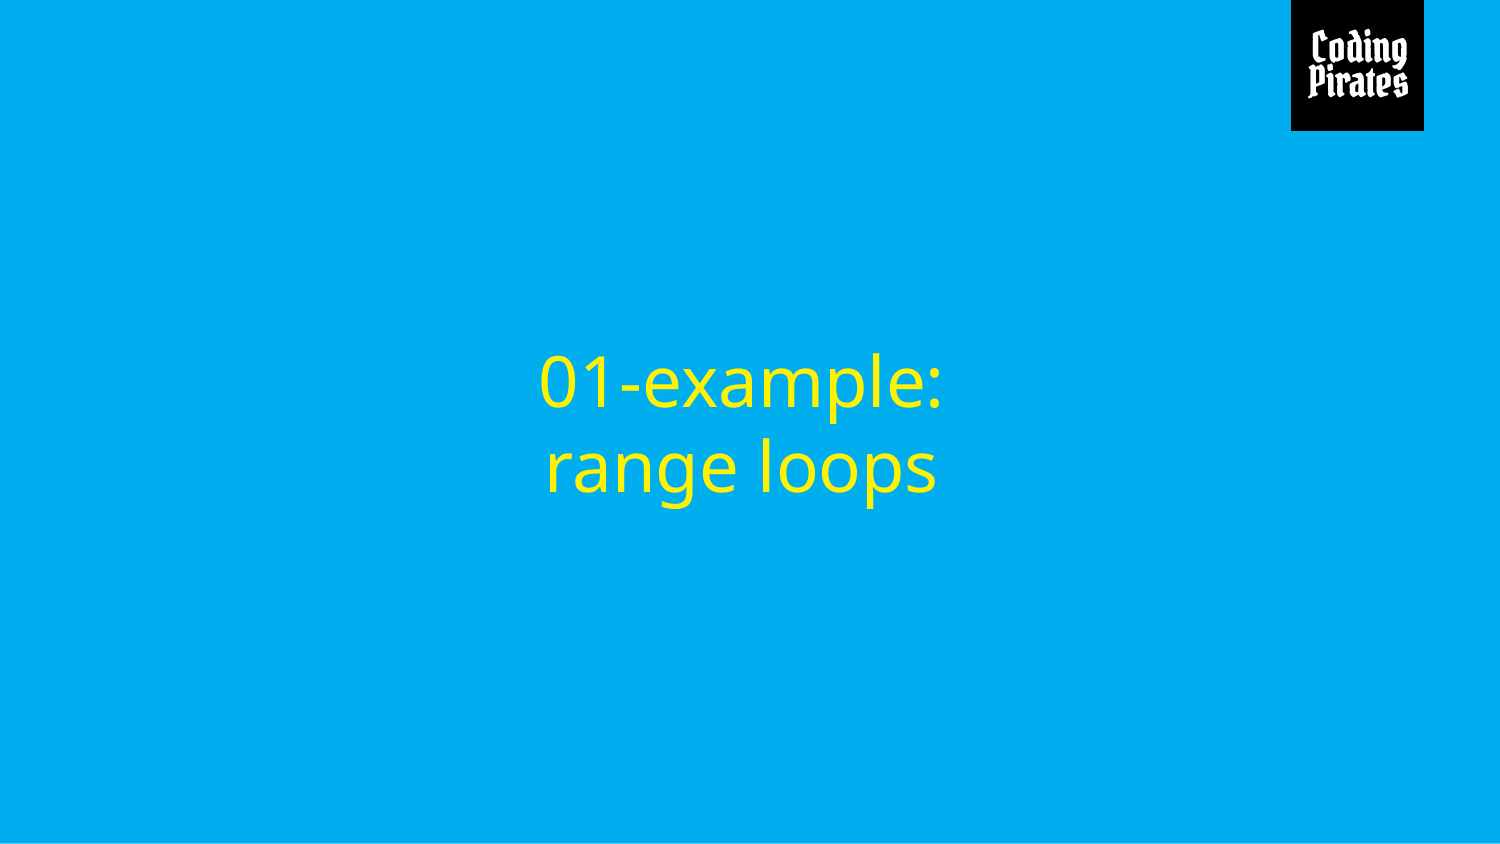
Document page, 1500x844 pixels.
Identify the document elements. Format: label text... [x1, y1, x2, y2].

picture [1292, 0, 1423, 130]
title 01-example: range loops [12, 352, 1472, 491]
